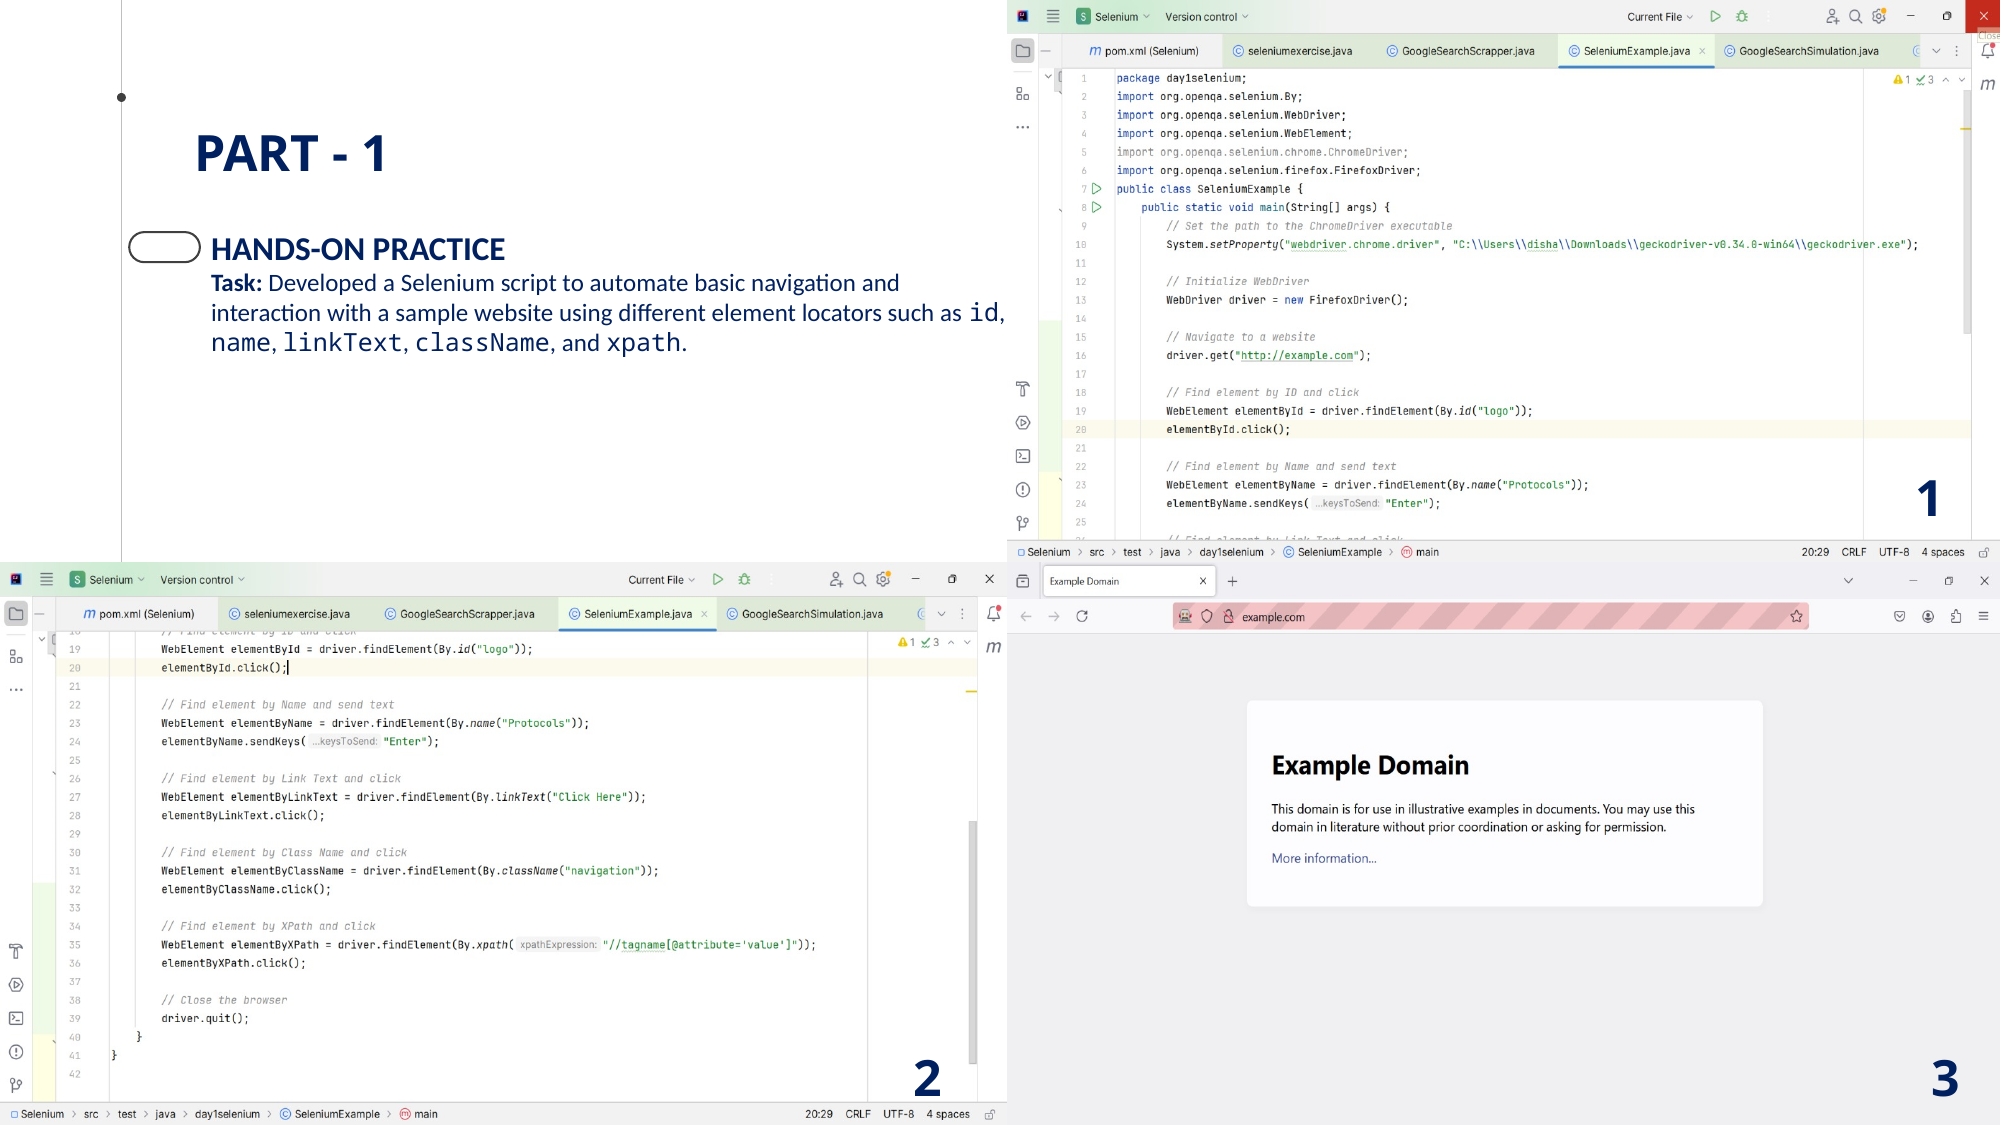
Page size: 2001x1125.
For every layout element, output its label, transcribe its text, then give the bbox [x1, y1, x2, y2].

text_box 2 [898, 1039, 1001, 1116]
text_box PART - 1 [194, 121, 990, 182]
text_box 3 [1916, 1039, 2000, 1116]
picture [0, 0, 2000, 1125]
text_box HANDS-ON PRACTICE Task: Developed a Selenium script to automate basic navigation and interaction with a sample website using different element locators such as id, name, linkText, className, and xpath. [211, 227, 1007, 396]
text_box [117, 93, 126, 102]
text_box 1 [1900, 458, 2000, 535]
